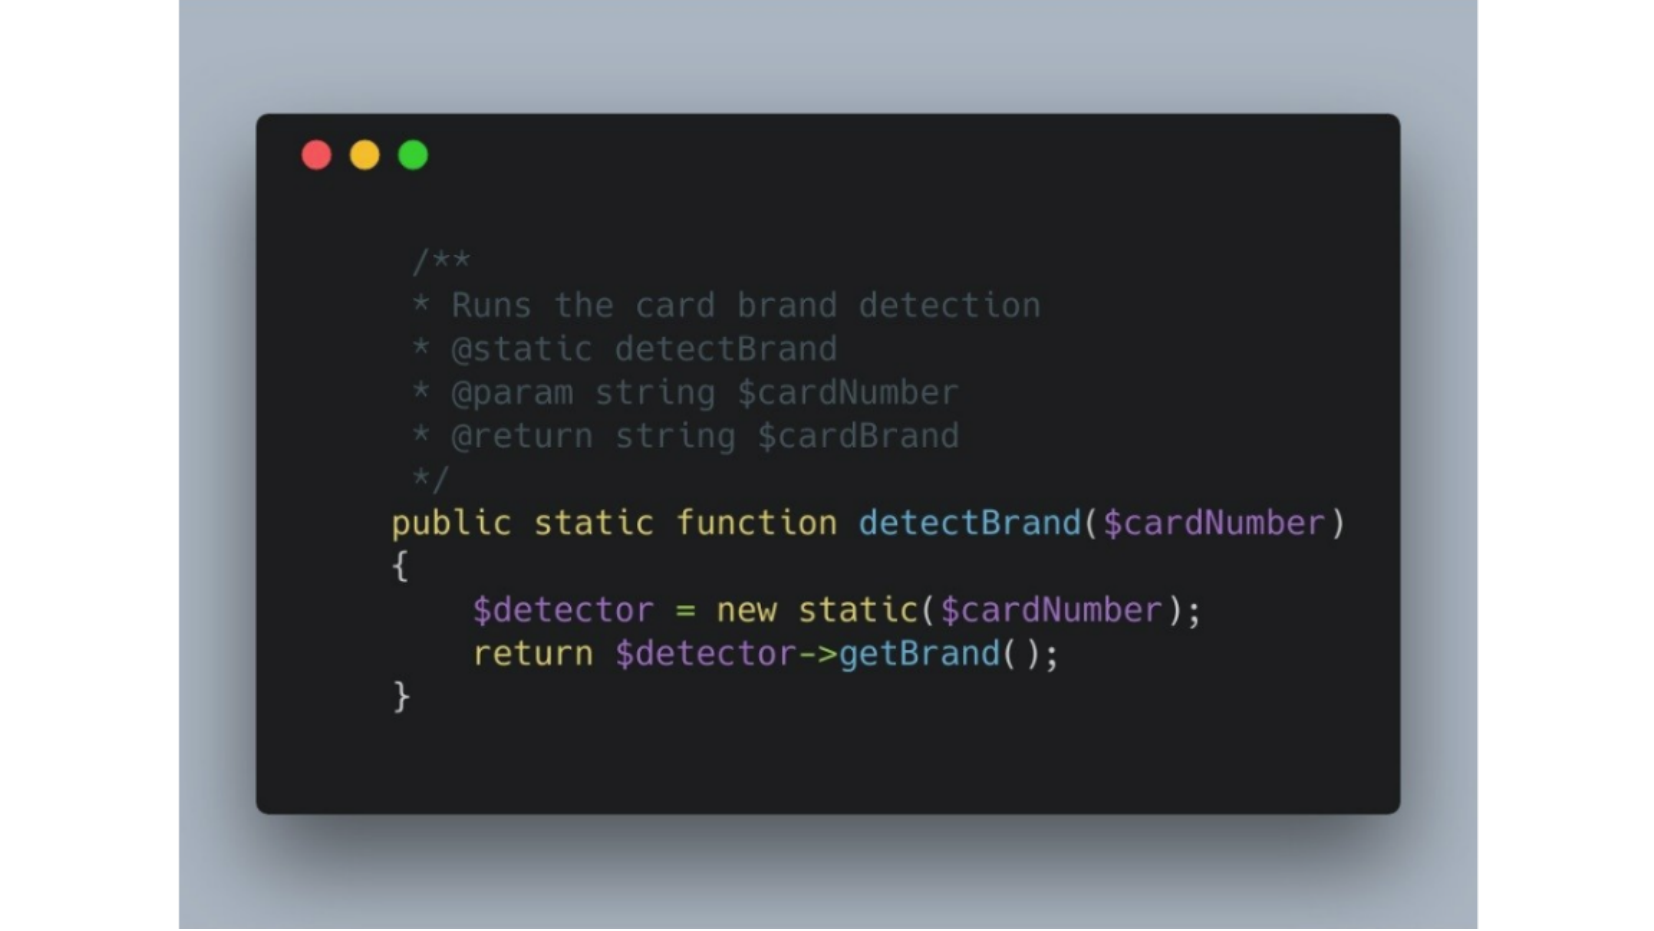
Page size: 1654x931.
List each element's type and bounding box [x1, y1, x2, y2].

picture [178, 0, 1479, 930]
